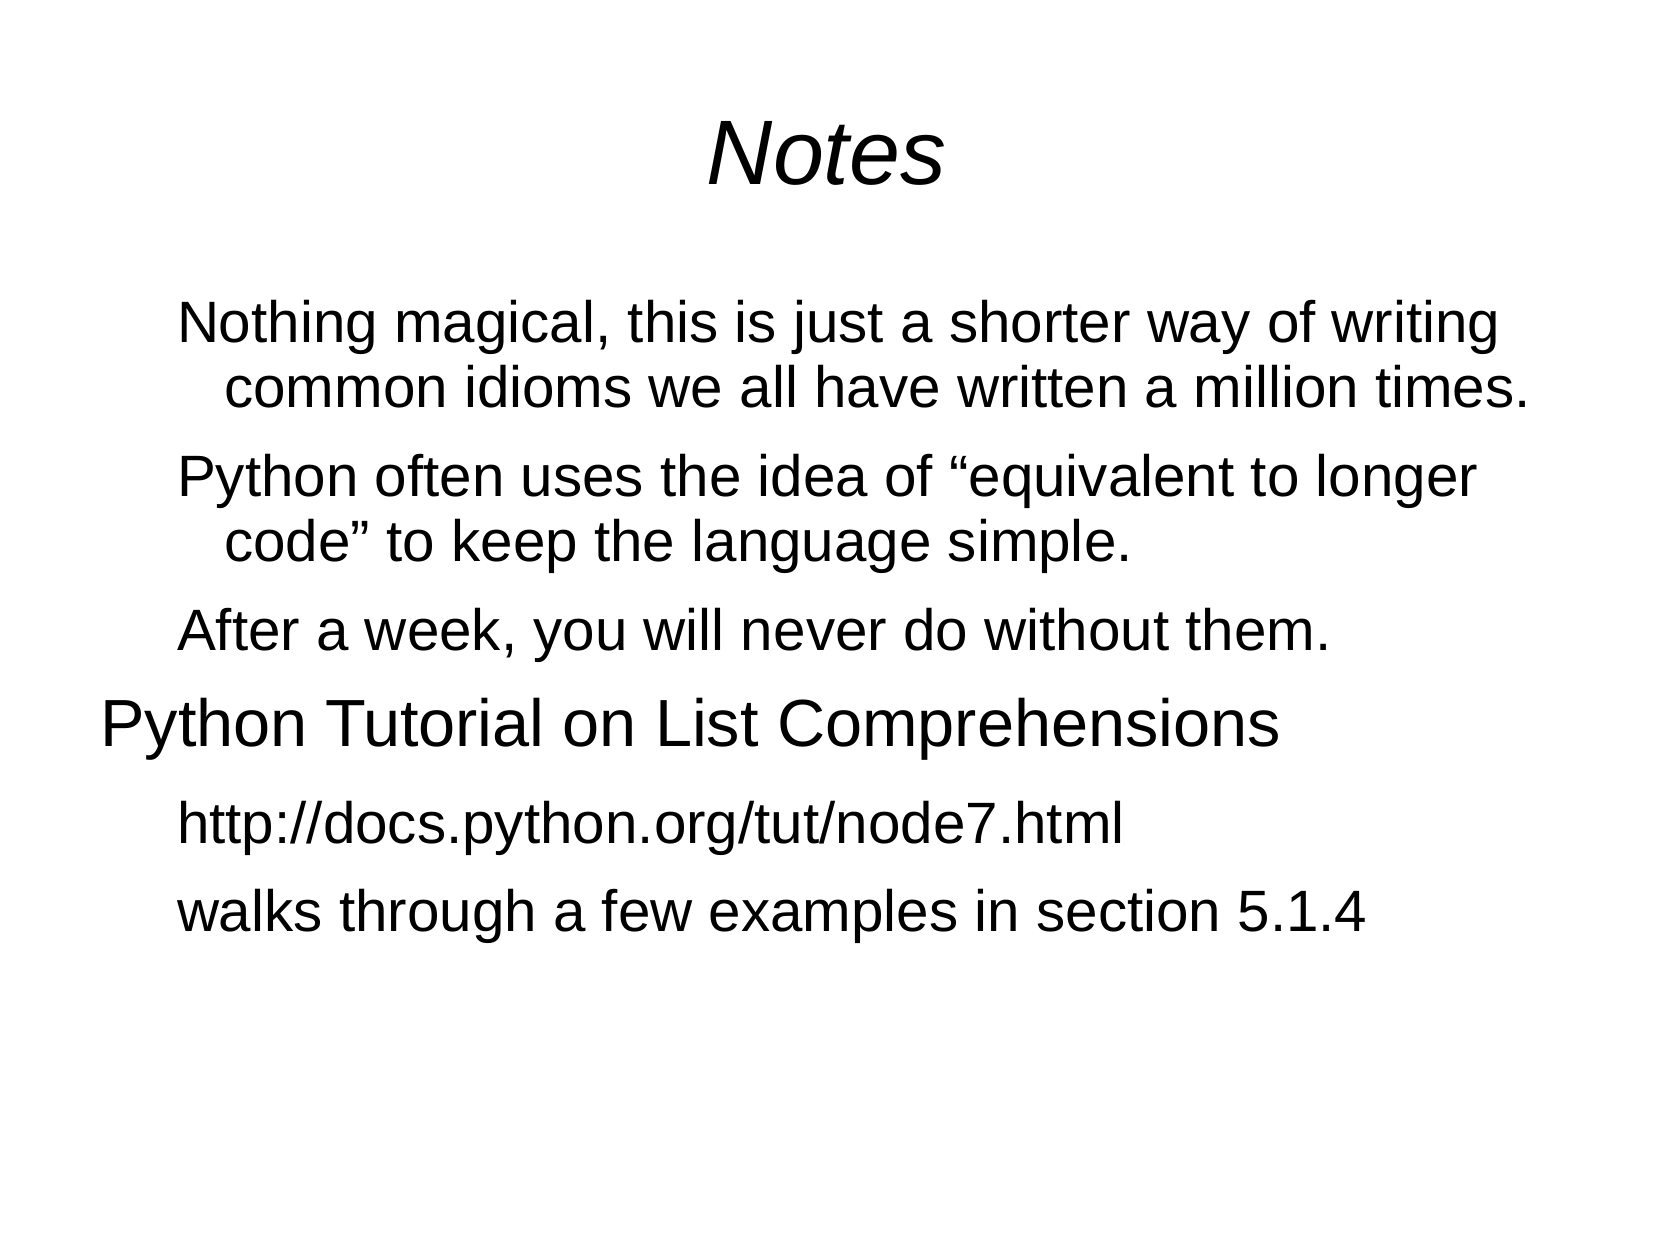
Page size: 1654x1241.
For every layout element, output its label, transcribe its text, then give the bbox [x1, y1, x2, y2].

list Nothing magical, this is just a shorter way of writing common idioms we all have written a million times. Python often uses the idea of “equivalent to longer code” to keep the language simple. After a week, you will never do without them. Python Tutorial on List Comprehensions http://docs.python.org/tut/node7.html walks through a few examples in section 5.1.4 [82, 290, 1571, 1120]
title Notes [82, 56, 1571, 250]
